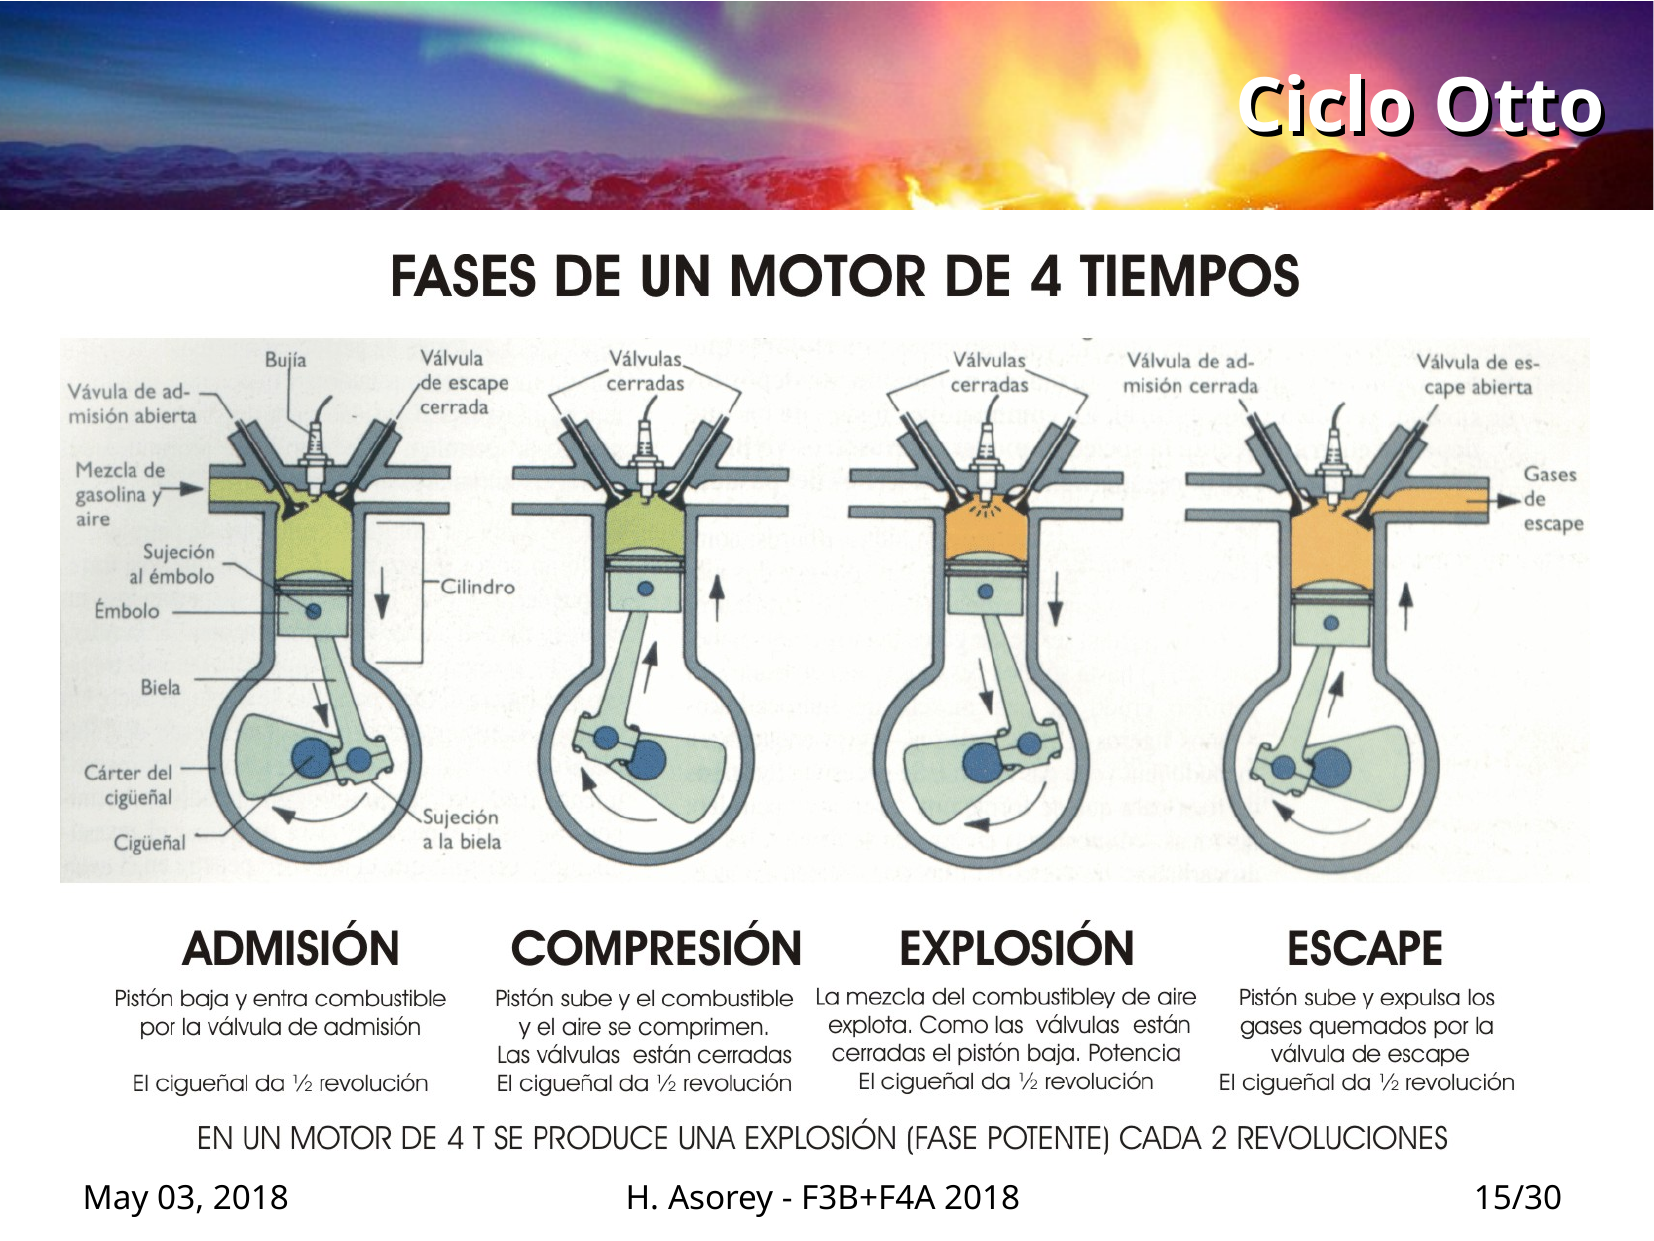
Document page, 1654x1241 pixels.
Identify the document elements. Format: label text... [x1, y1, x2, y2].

picture [0, 1, 1654, 210]
picture [60, 254, 1590, 1156]
title Ciclo Otto [45, 15, 1606, 191]
